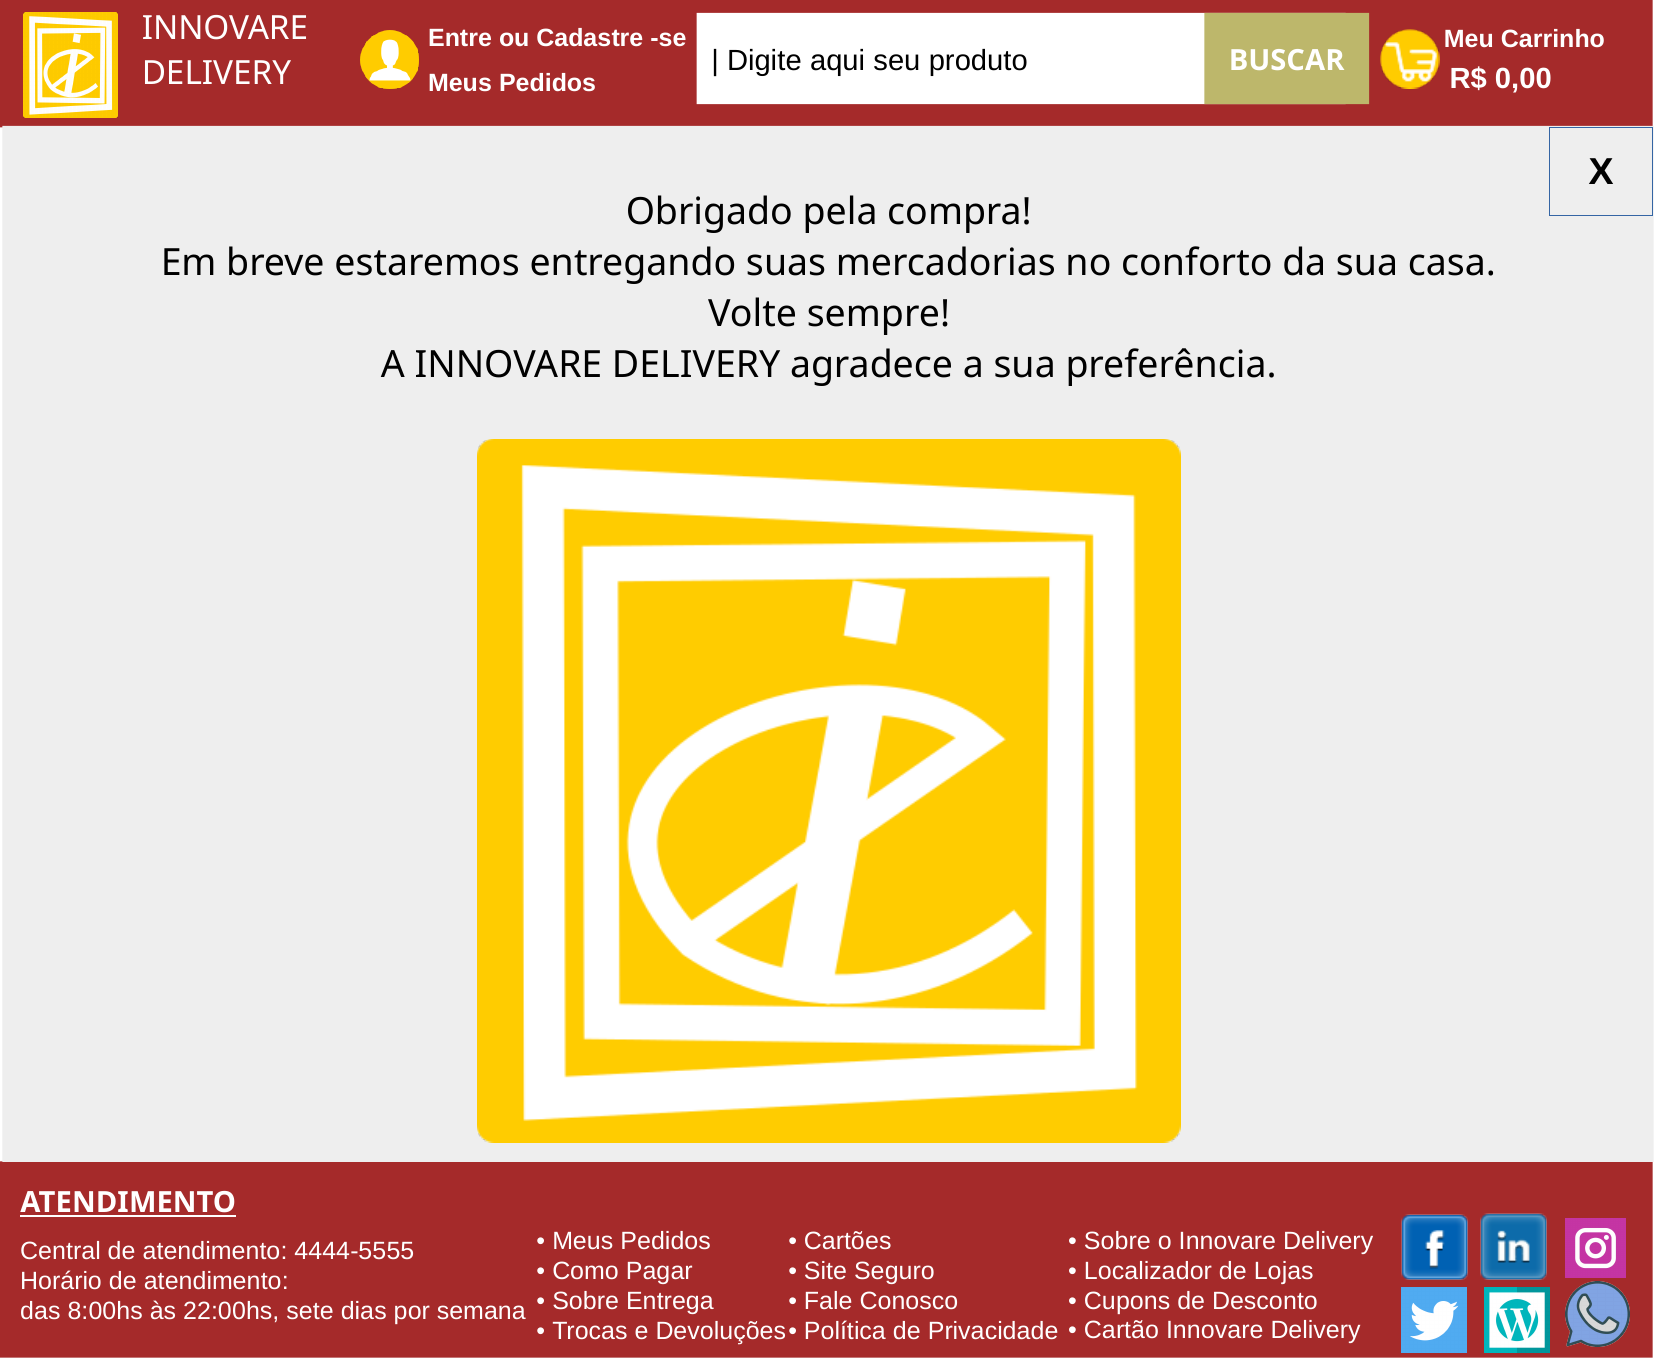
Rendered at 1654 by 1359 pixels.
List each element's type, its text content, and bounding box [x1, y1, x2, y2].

text_box [0, 1161, 1653, 1358]
text_box Entre ou Cadastre -se [413, 14, 696, 69]
picture [360, 30, 419, 89]
picture [1565, 1281, 1630, 1347]
text_box Meu Carrinho [1429, 15, 1641, 52]
text_box • Meus Pedidos • Como Pagar • Sobre Entrega • Trocas e Devoluções [521, 1216, 826, 1359]
picture [1484, 1287, 1550, 1353]
text_box • Sobre o Innovare Delivery • Localizador de Lojas • Cupons de Desconto • Cartão Innovare Delivery [1053, 1216, 1393, 1359]
picture [1380, 29, 1440, 89]
picture [23, 12, 118, 118]
text_box R$ 0,00 [1434, 52, 1647, 105]
text_box Meus Pedidos [413, 58, 637, 114]
picture [1565, 1218, 1626, 1278]
text_box Central de atendimento: 4444-5555 Horário de atendimento: das 8:00hs às 22:00hs, sete dias por semana [5, 1227, 521, 1336]
text_box BUSCAR [1204, 12, 1370, 105]
text_box Obrigado pela compra! Em breve estaremos entregando suas mercadorias no conforto da sua casa. Volte sempre! A INNOVARE DELIVERY agradece a sua preferência. [2, 125, 1654, 1162]
picture [1401, 1287, 1467, 1353]
picture [1478, 1211, 1550, 1283]
text_box • Cartões • Site Seguro • Fale Conosco • Política de Privacidade [773, 1216, 1053, 1357]
text_box X [1549, 127, 1653, 216]
text_box INNOVARE DELIVERY [127, 0, 355, 125]
text_box [0, 0, 127, 128]
text_box [355, 0, 1653, 125]
picture [1399, 1212, 1471, 1284]
picture [477, 439, 1181, 1143]
text_box | Digite aqui seu produto [696, 12, 1204, 105]
text_box ATENDIMENTO [5, 1176, 319, 1227]
